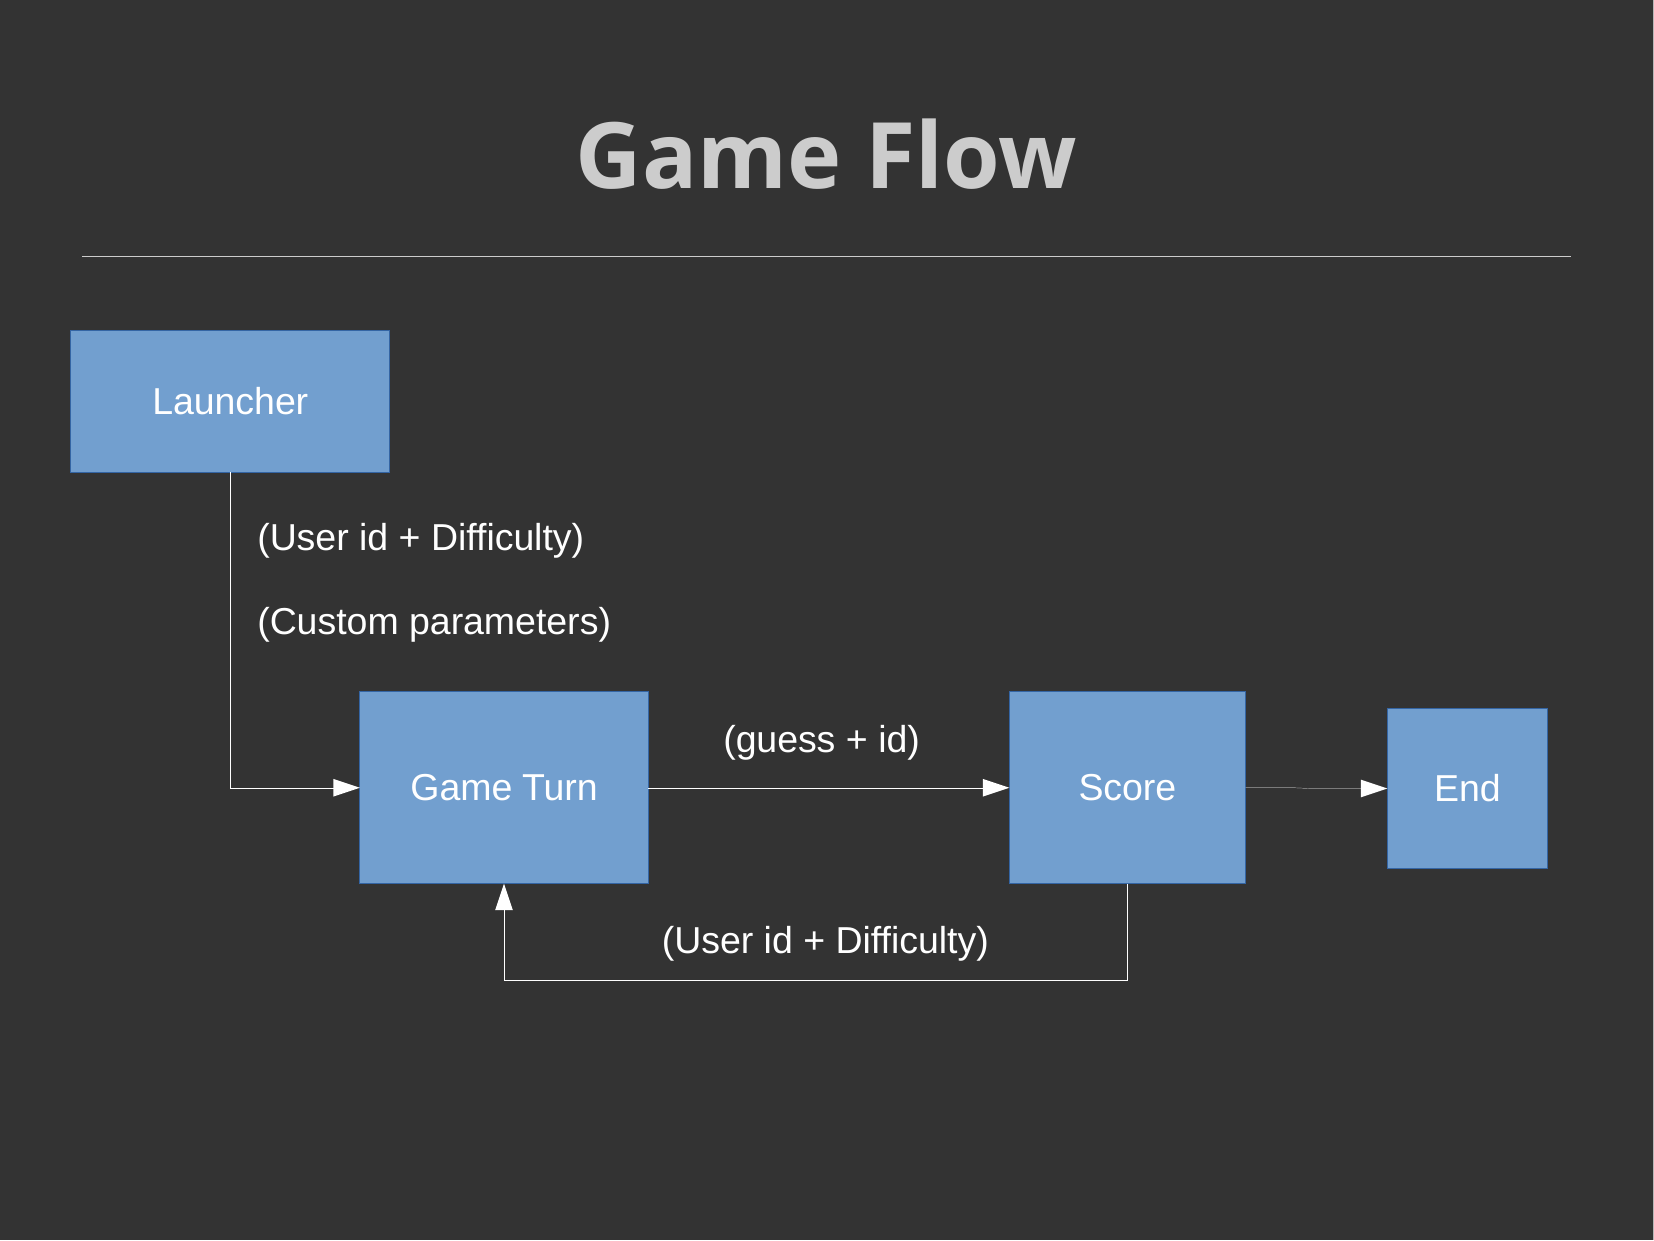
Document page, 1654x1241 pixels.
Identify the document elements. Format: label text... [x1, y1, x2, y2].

text_box End [1387, 708, 1548, 869]
text_box Launcher [70, 330, 390, 473]
text_box Game Turn [359, 691, 649, 884]
text_box (User id + Difficulty) [647, 911, 1004, 969]
title Game Flow [82, 49, 1571, 257]
text_box Score [1009, 691, 1246, 884]
text_box (guess + id) [708, 710, 957, 768]
text_box (User id + Difficulty) (Custom parameters) [242, 508, 626, 650]
